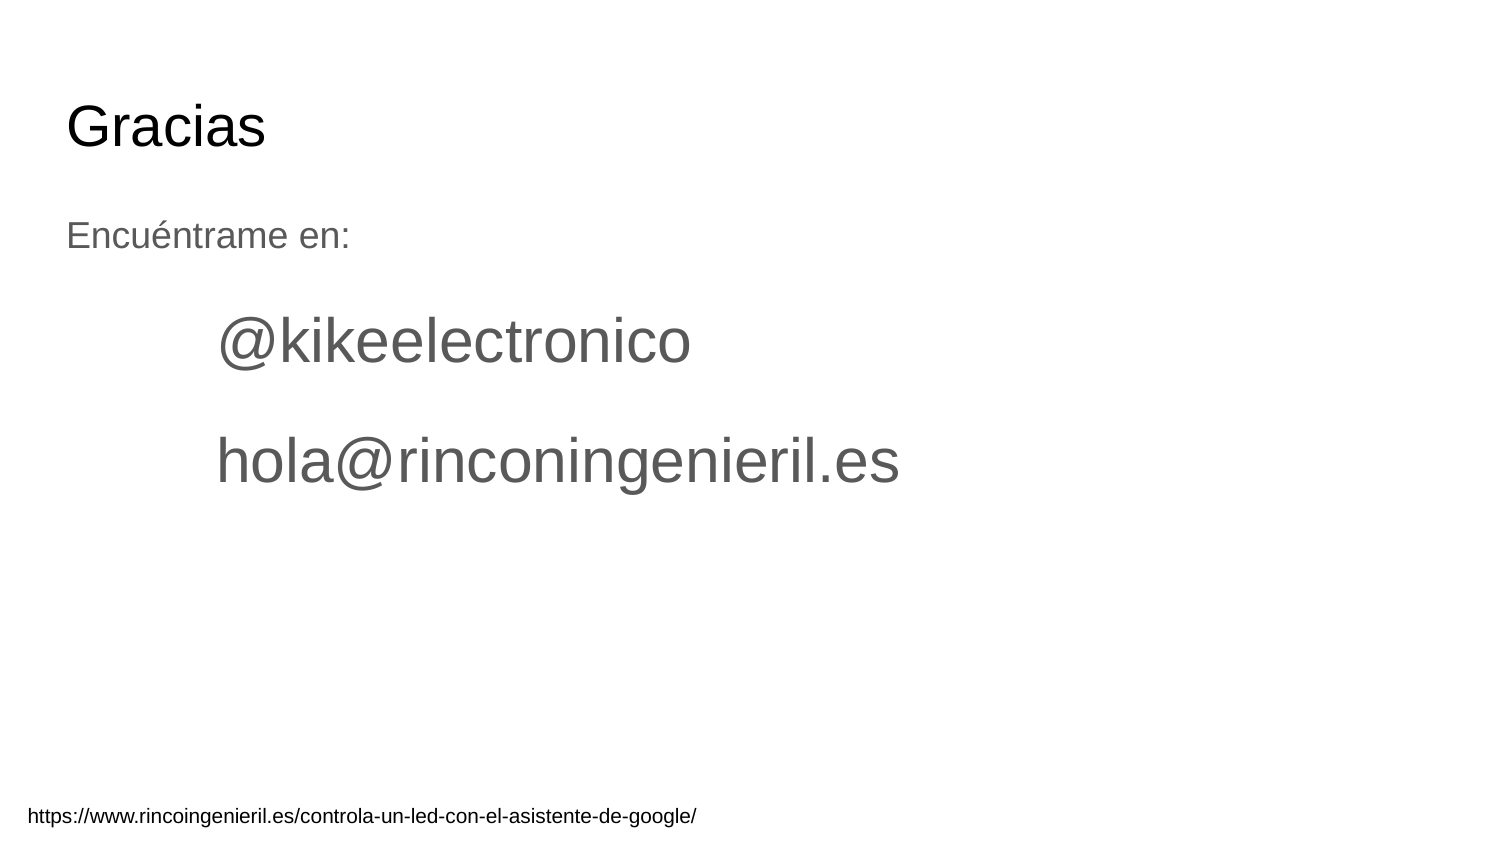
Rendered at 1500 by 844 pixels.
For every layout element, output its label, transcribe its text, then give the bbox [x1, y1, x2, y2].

list Encuéntrame en: @kikeelectronico hola@rinconingenieril.es [51, 189, 1449, 750]
title Gracias [51, 72, 1449, 167]
